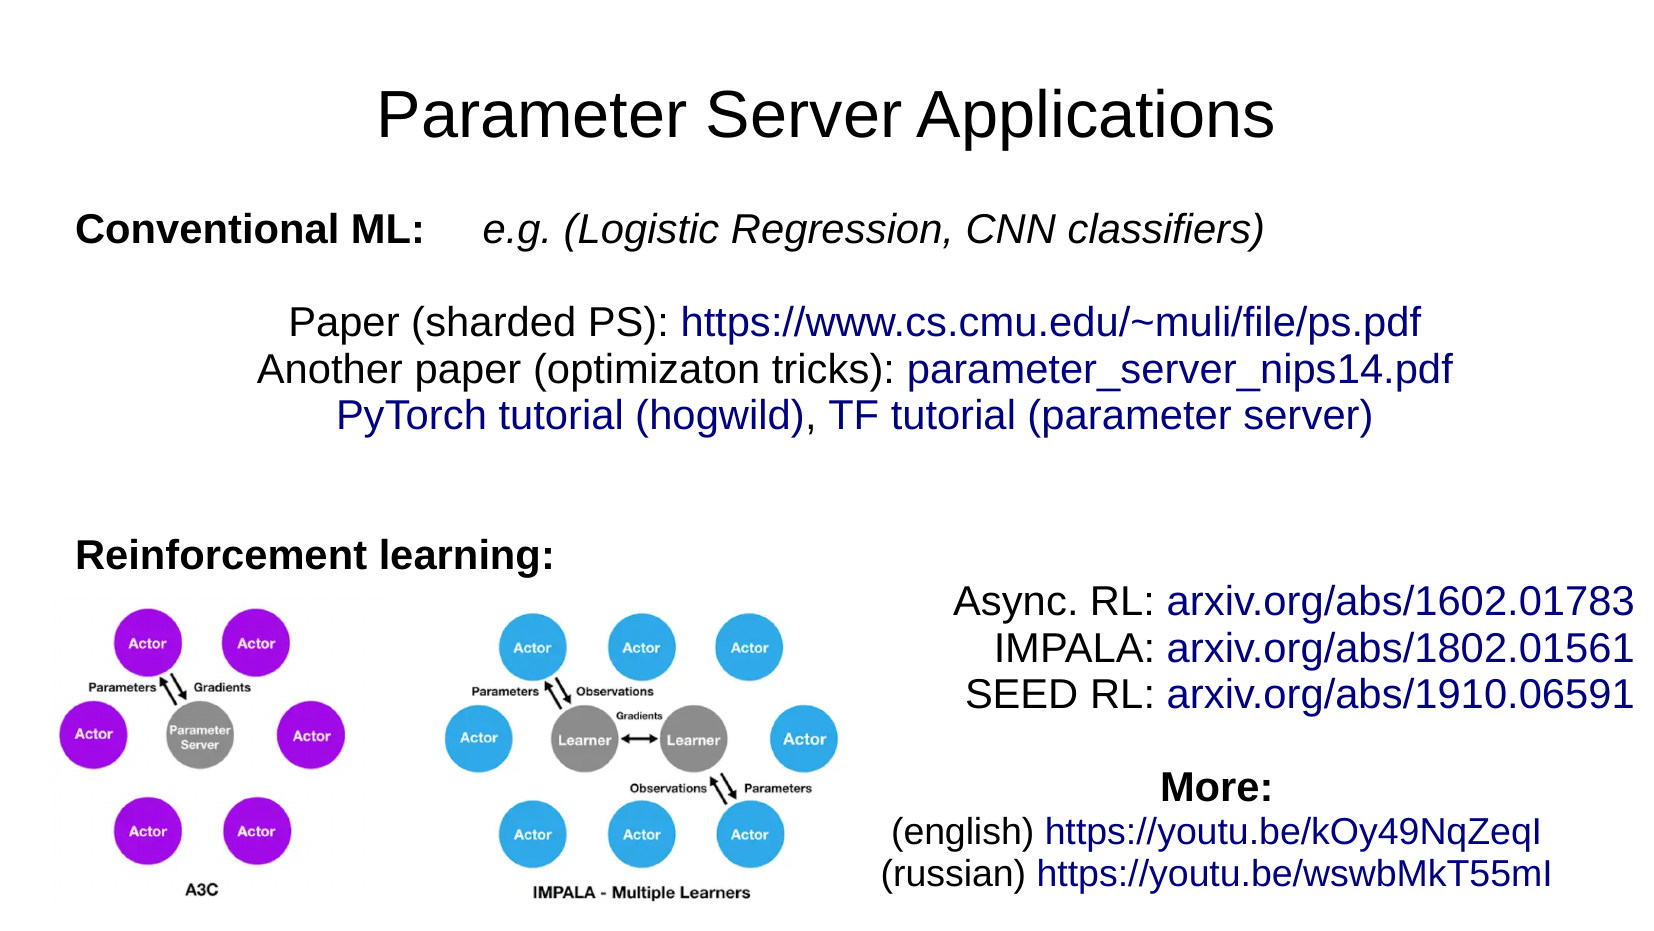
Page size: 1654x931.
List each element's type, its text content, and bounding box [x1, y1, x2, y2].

picture [50, 594, 388, 910]
text_box More: (english) https://youtu.be/kOy49NqZeqI (russian) https://youtu.be/wswbMkT55mI [855, 756, 1579, 931]
text_box Conventional ML: e.g. (Logistic Regression, CNN classifiers) Paper (sharded PS): https://www.cs.cmu.edu/~muli/file/ps.pdf Another paper (optimizaton tricks): parameter_server_nips14.pdf PyTorch tutorial (hogwild), TF tutorial (parameter server) Reinforcement learning: Async. RL: arxiv.org/abs/1602.01783 IMPALA: arxiv.org/abs/1802.01561 SEED RL: arxiv.org/abs/1910.06591 [75, 206, 1636, 886]
title Parameter Server Applications [82, 37, 1571, 193]
picture [435, 886, 841, 907]
